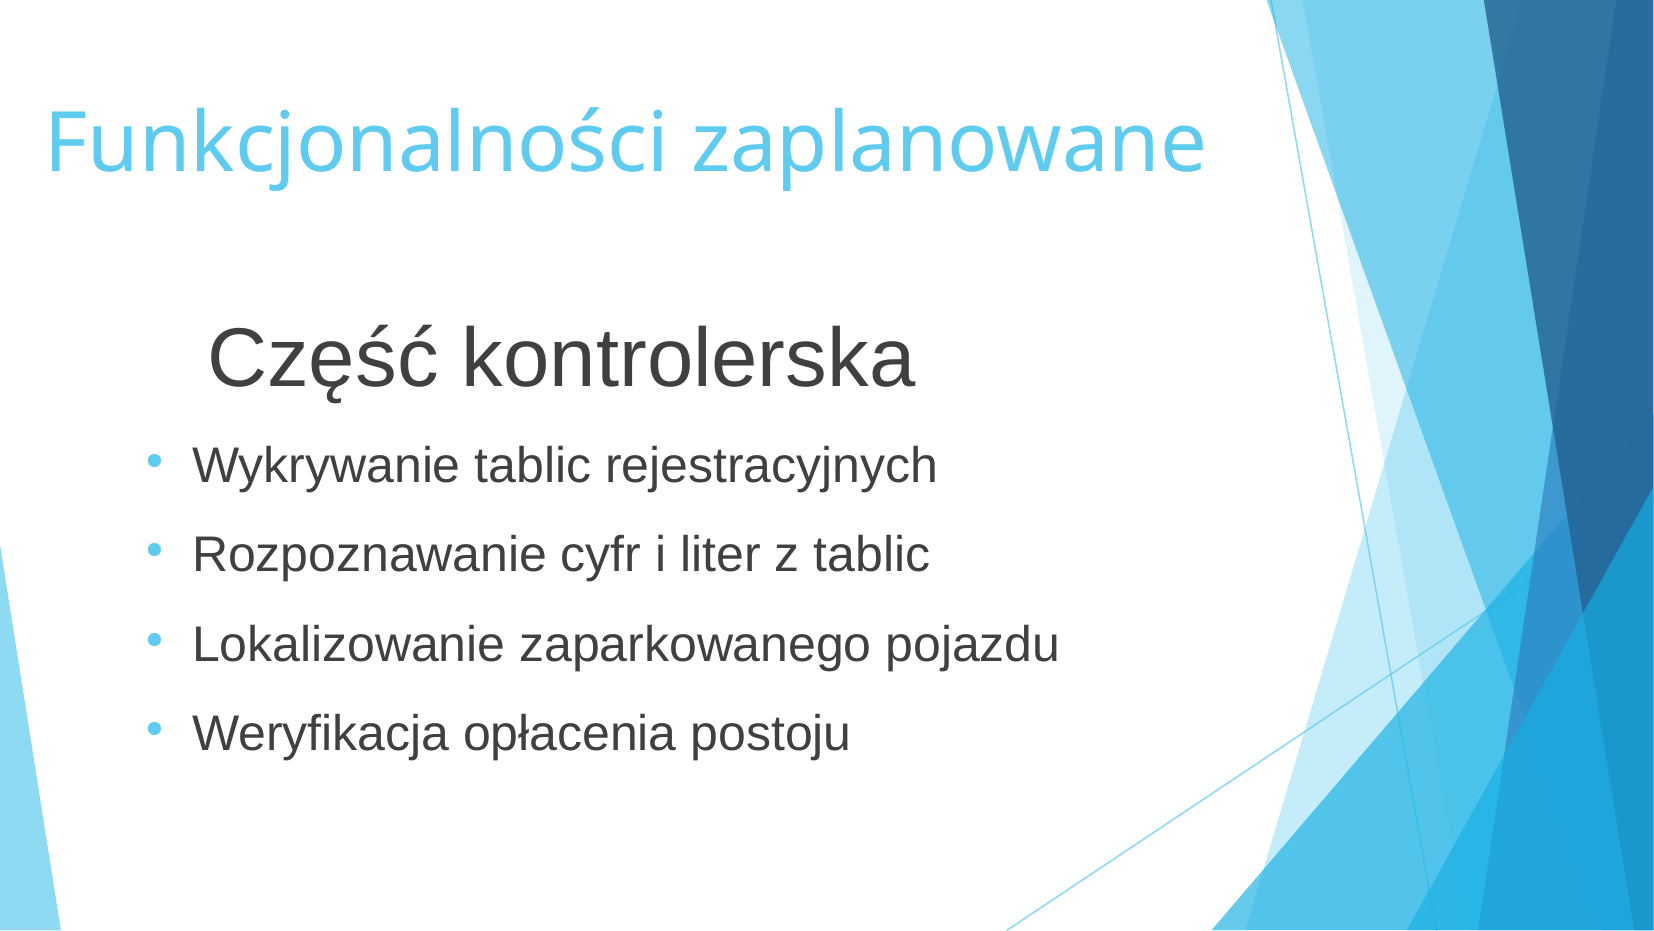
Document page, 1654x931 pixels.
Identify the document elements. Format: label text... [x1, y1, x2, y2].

title Funkcjonalności zaplanowane [0, 80, 1459, 237]
list Część kontrolerska Wykrywanie tablic rejestracyjnych Rozpoznawanie cyfr i liter z tablic Lokalizowanie zaparkowanego pojazdu Weryfikacja opłacenia postoju [0, 295, 1489, 835]
